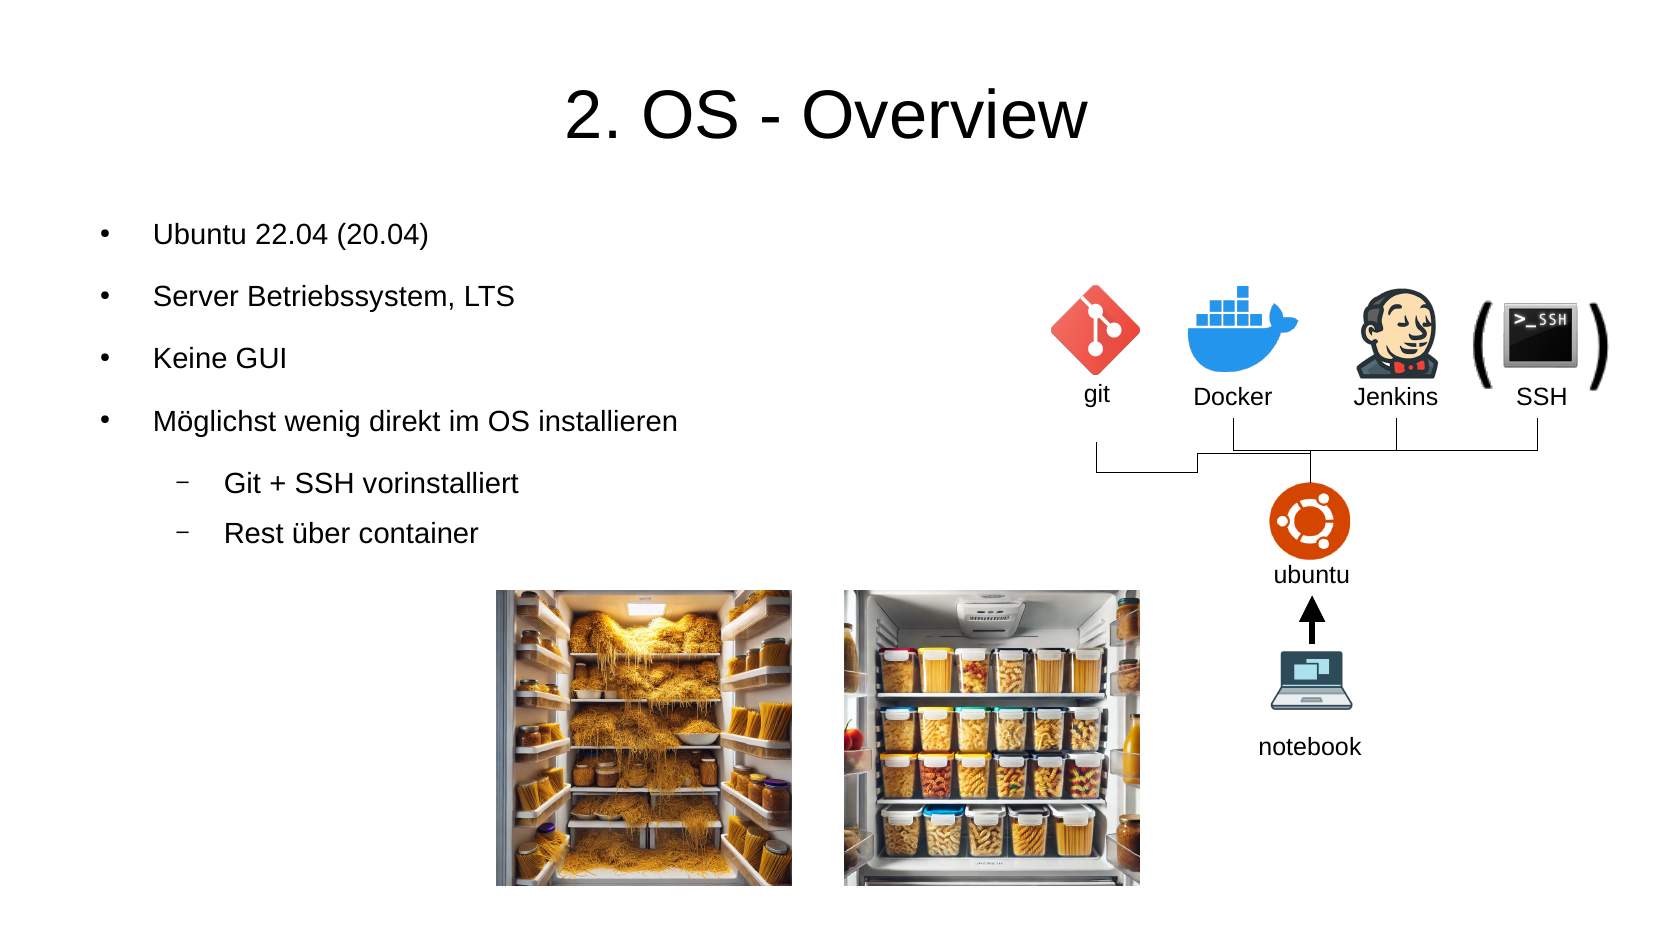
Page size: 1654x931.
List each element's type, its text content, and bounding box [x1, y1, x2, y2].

list Ubuntu 22.04 (20.04) Server Betriebssystem, LTS Keine GUI Möglichst wenig direkt im OS installieren Git + SSH vorinstalliert Rest über container [82, 217, 1063, 886]
picture [1269, 482, 1351, 552]
text_box notebook [1243, 724, 1377, 768]
title 2. OS - Overview [82, 37, 1571, 193]
text_box git [1068, 372, 1125, 420]
picture [1354, 265, 1654, 432]
text_box Docker [1178, 375, 1288, 419]
picture [1187, 286, 1306, 372]
picture [496, 590, 792, 886]
text_box ubuntu [1258, 552, 1365, 596]
picture [1051, 285, 1140, 375]
text_box Jenkins [1338, 375, 1417, 419]
picture [844, 590, 1140, 886]
picture [1267, 636, 1356, 724]
